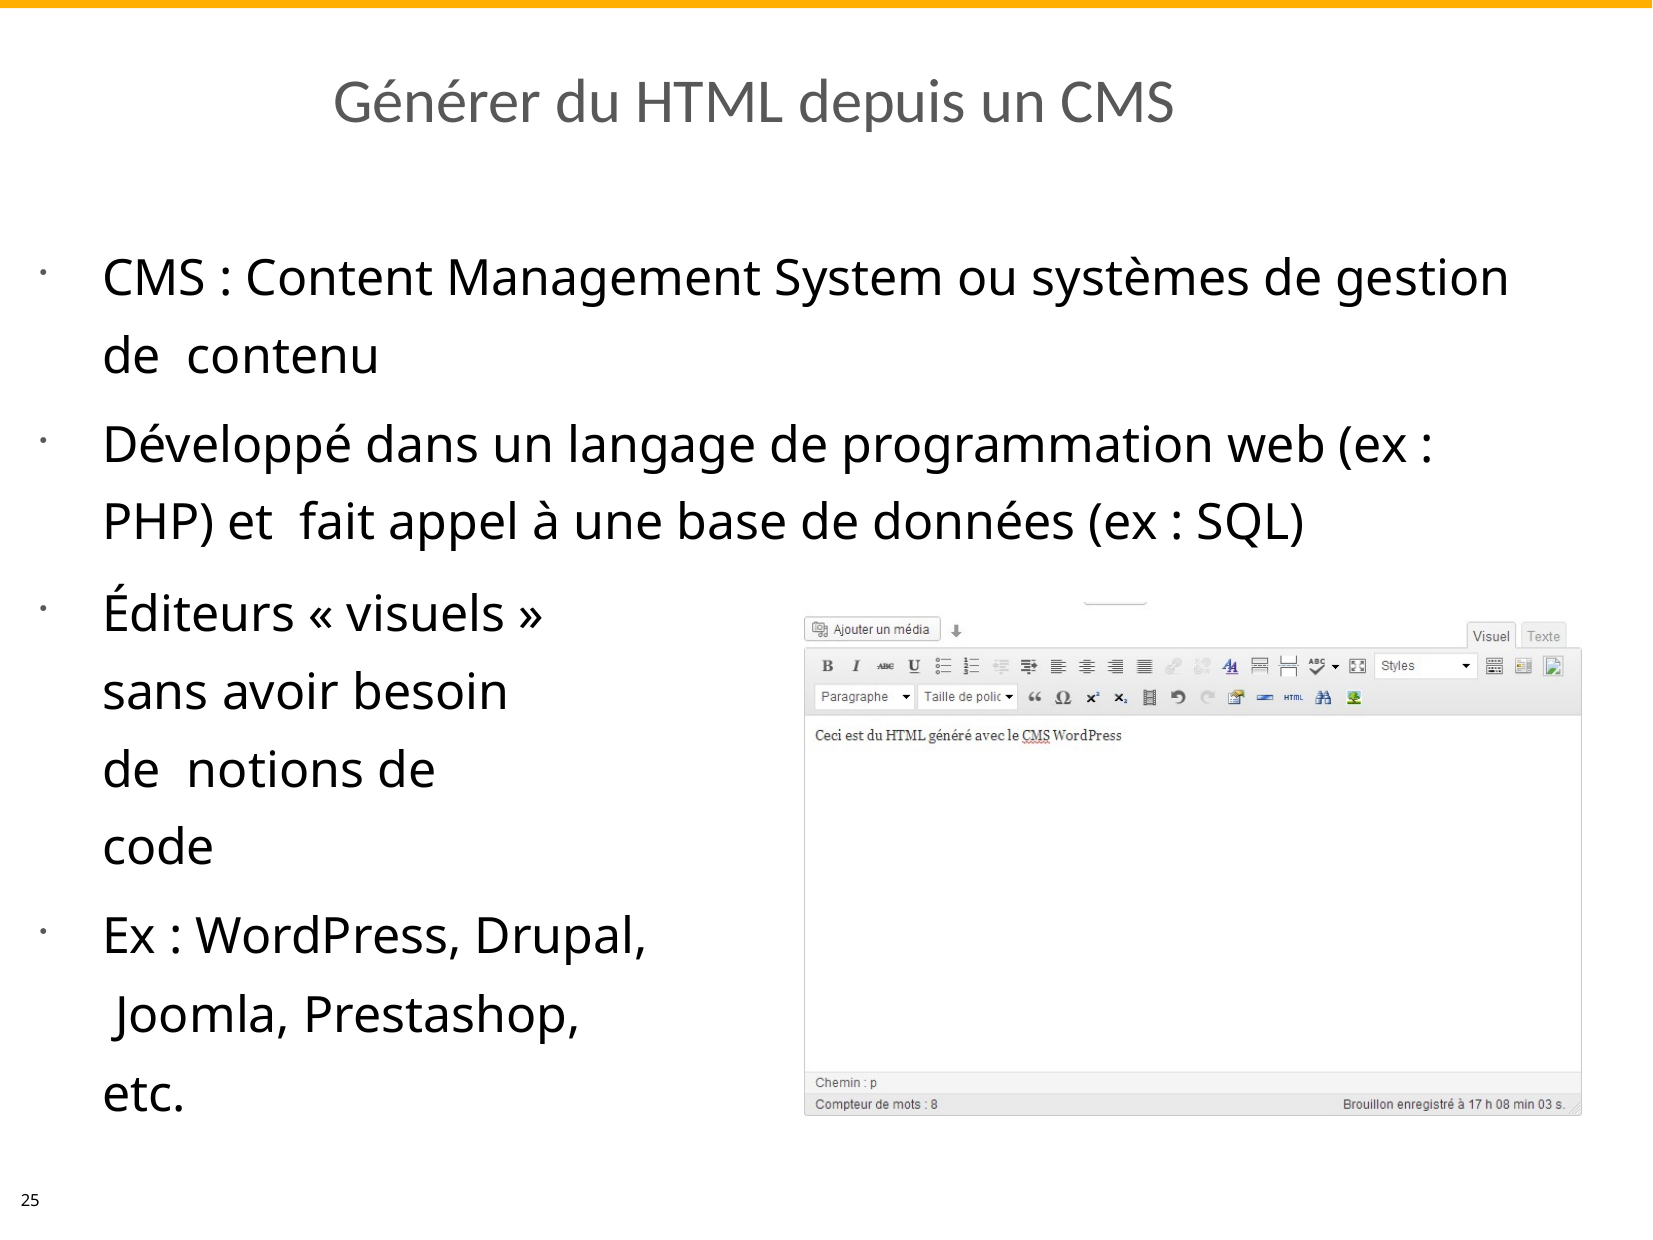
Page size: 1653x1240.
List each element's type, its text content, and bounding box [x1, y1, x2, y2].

text_box <numéro> [14, 1189, 46, 1213]
picture [804, 602, 1582, 1116]
text_box CMS : Content Management System ou systèmes de gestion de contenu Développé dans un langage de programmation web (ex : PHP) et fait appel à une base de données (ex : SQL) Éditeurs « visuels » sans avoir besoin de notions de code Ex : WordPress, Drupal, Joomla, Prestashop, etc. [37, 224, 1552, 1122]
title Générer du HTML depuis un CMS [331, 58, 1328, 268]
